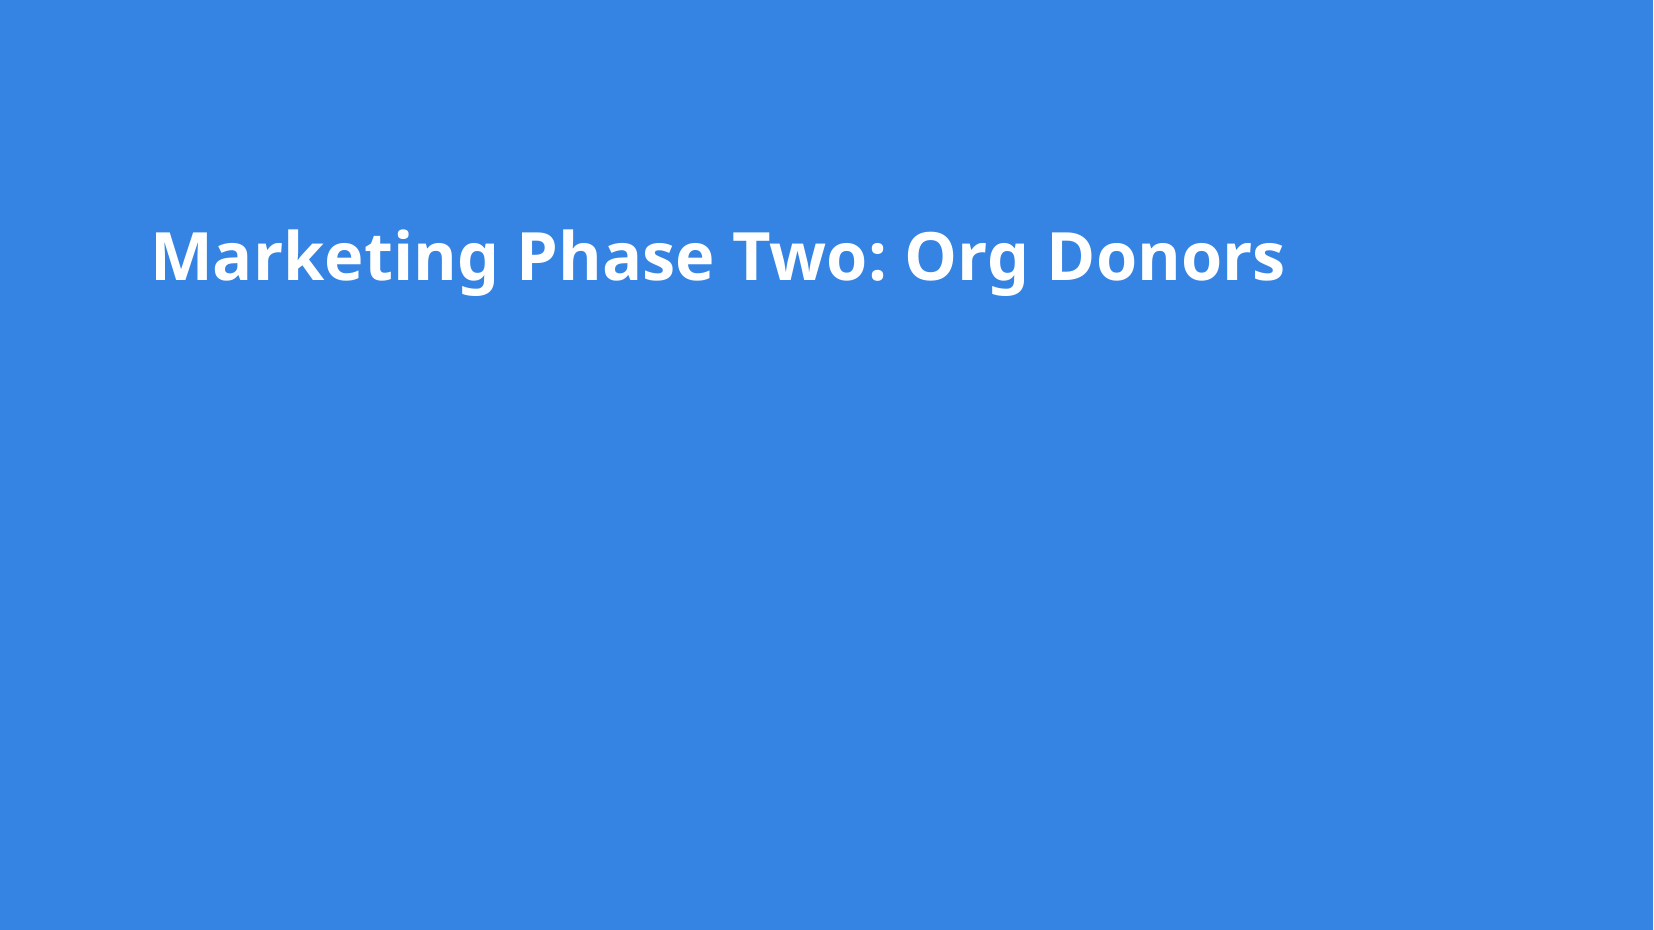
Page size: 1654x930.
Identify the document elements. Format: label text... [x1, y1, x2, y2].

title Marketing Phase Two: Org Donors [150, 144, 1501, 301]
